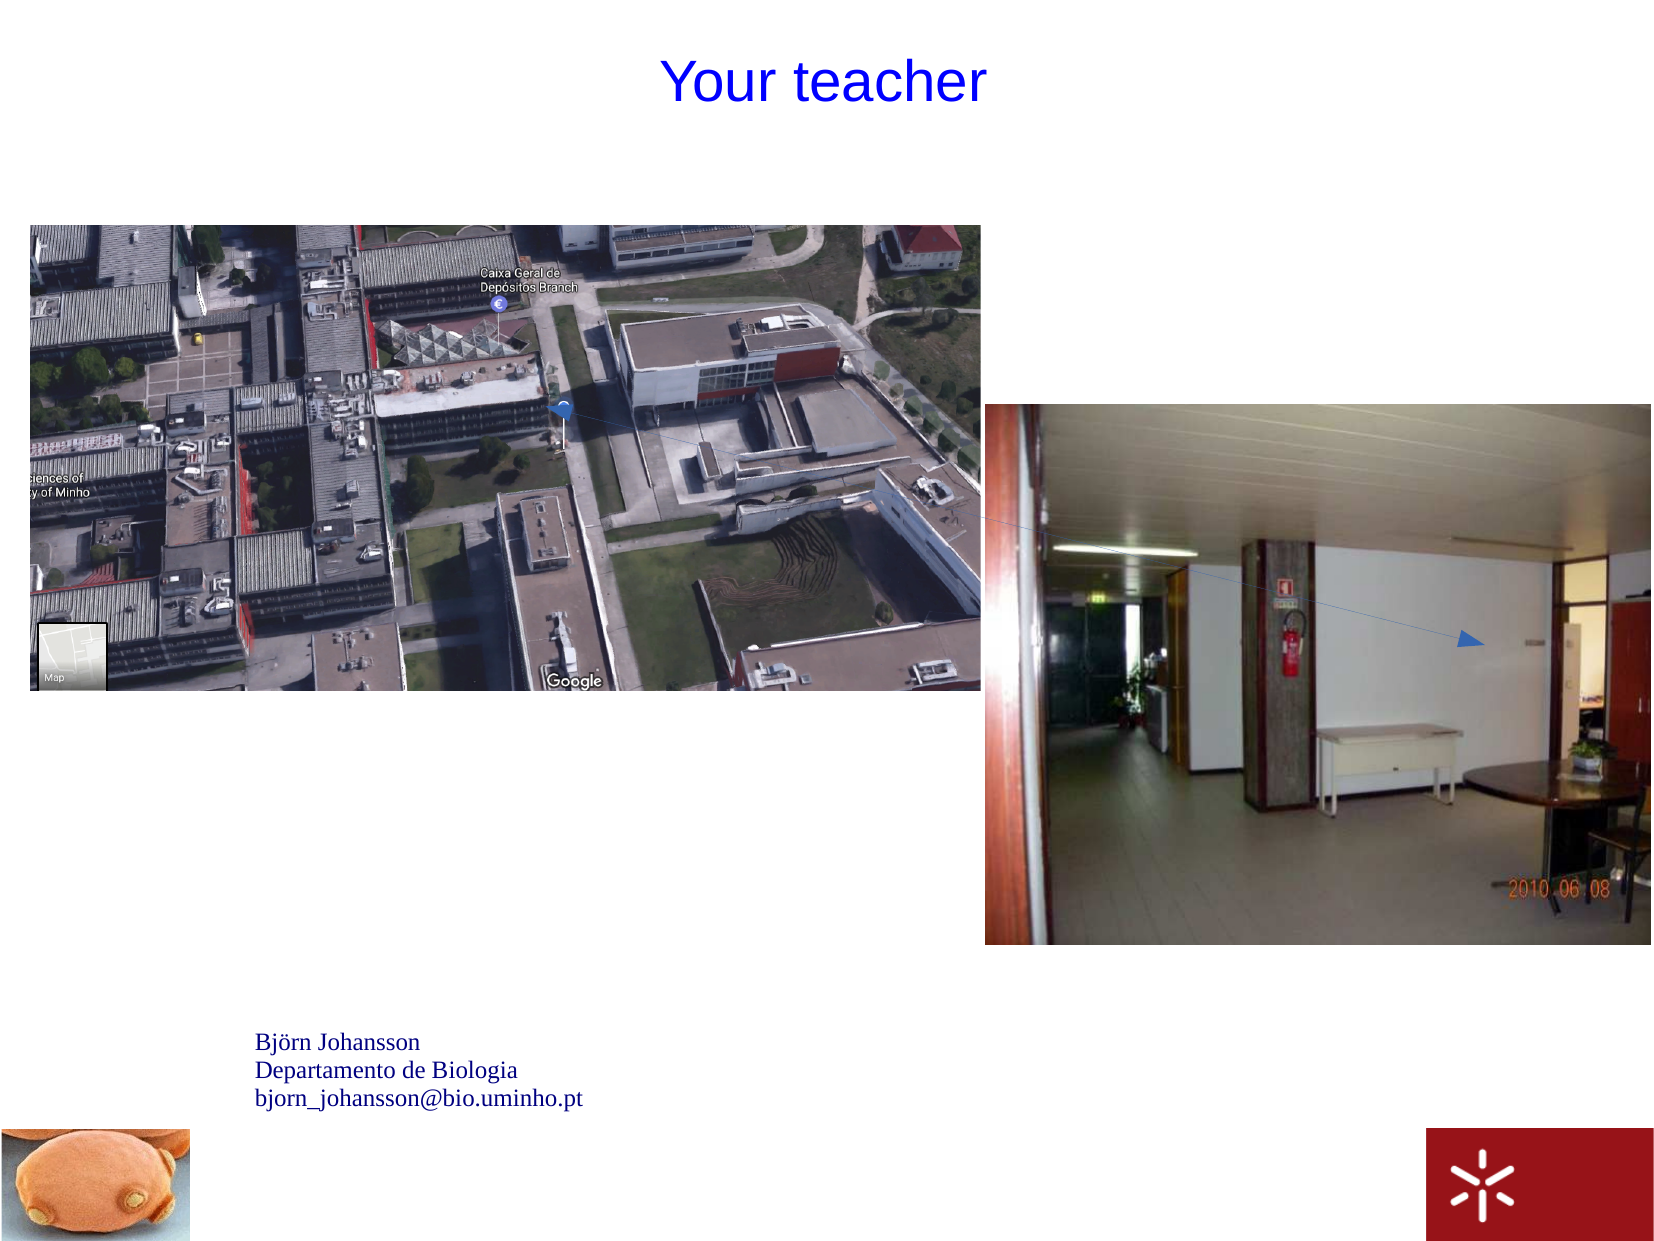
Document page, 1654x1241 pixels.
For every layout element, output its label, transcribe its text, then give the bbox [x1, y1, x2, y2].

text_box Björn Johansson Departamento de Biologia bjorn_johansson@bio.uminho.pt [240, 1020, 736, 1141]
picture [30, 225, 981, 691]
picture [1, 1129, 190, 1241]
picture [1425, 1128, 1654, 1241]
title Your teacher [0, 0, 1654, 163]
picture [985, 404, 1651, 946]
